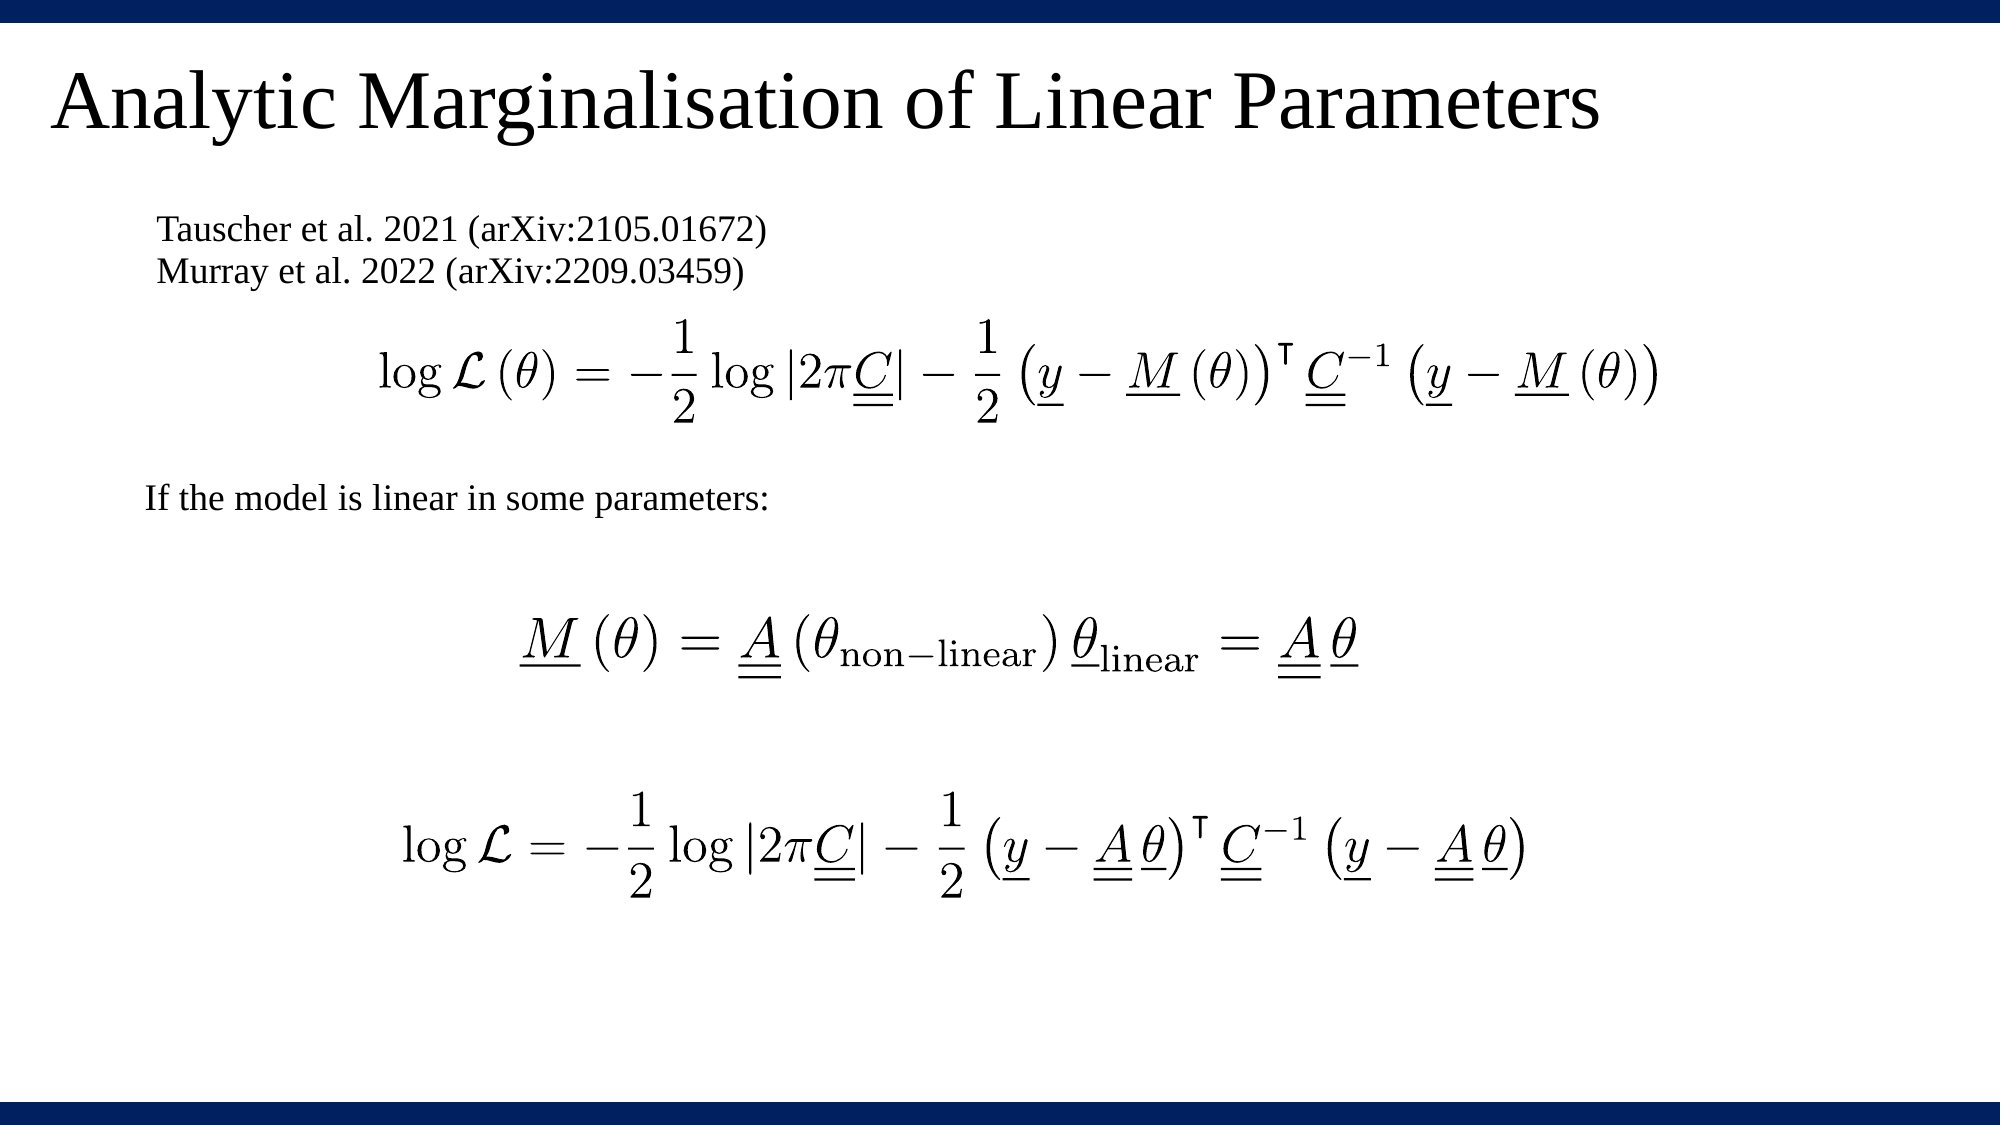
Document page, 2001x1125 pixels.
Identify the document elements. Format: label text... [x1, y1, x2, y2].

text_box Analytic Marginalisation of Linear Parameters [35, 47, 1890, 247]
text_box [0, 0, 2000, 22]
picture [519, 614, 1359, 679]
text_box Tauscher et al. 2021 (arXiv:2105.01672) Murray et al. 2022 (arXiv:2209.03459) [141, 200, 851, 299]
picture [401, 791, 1524, 898]
picture [377, 318, 1657, 423]
text_box [0, 1102, 2000, 1125]
text_box If the model is linear in some parameters: [129, 469, 792, 532]
